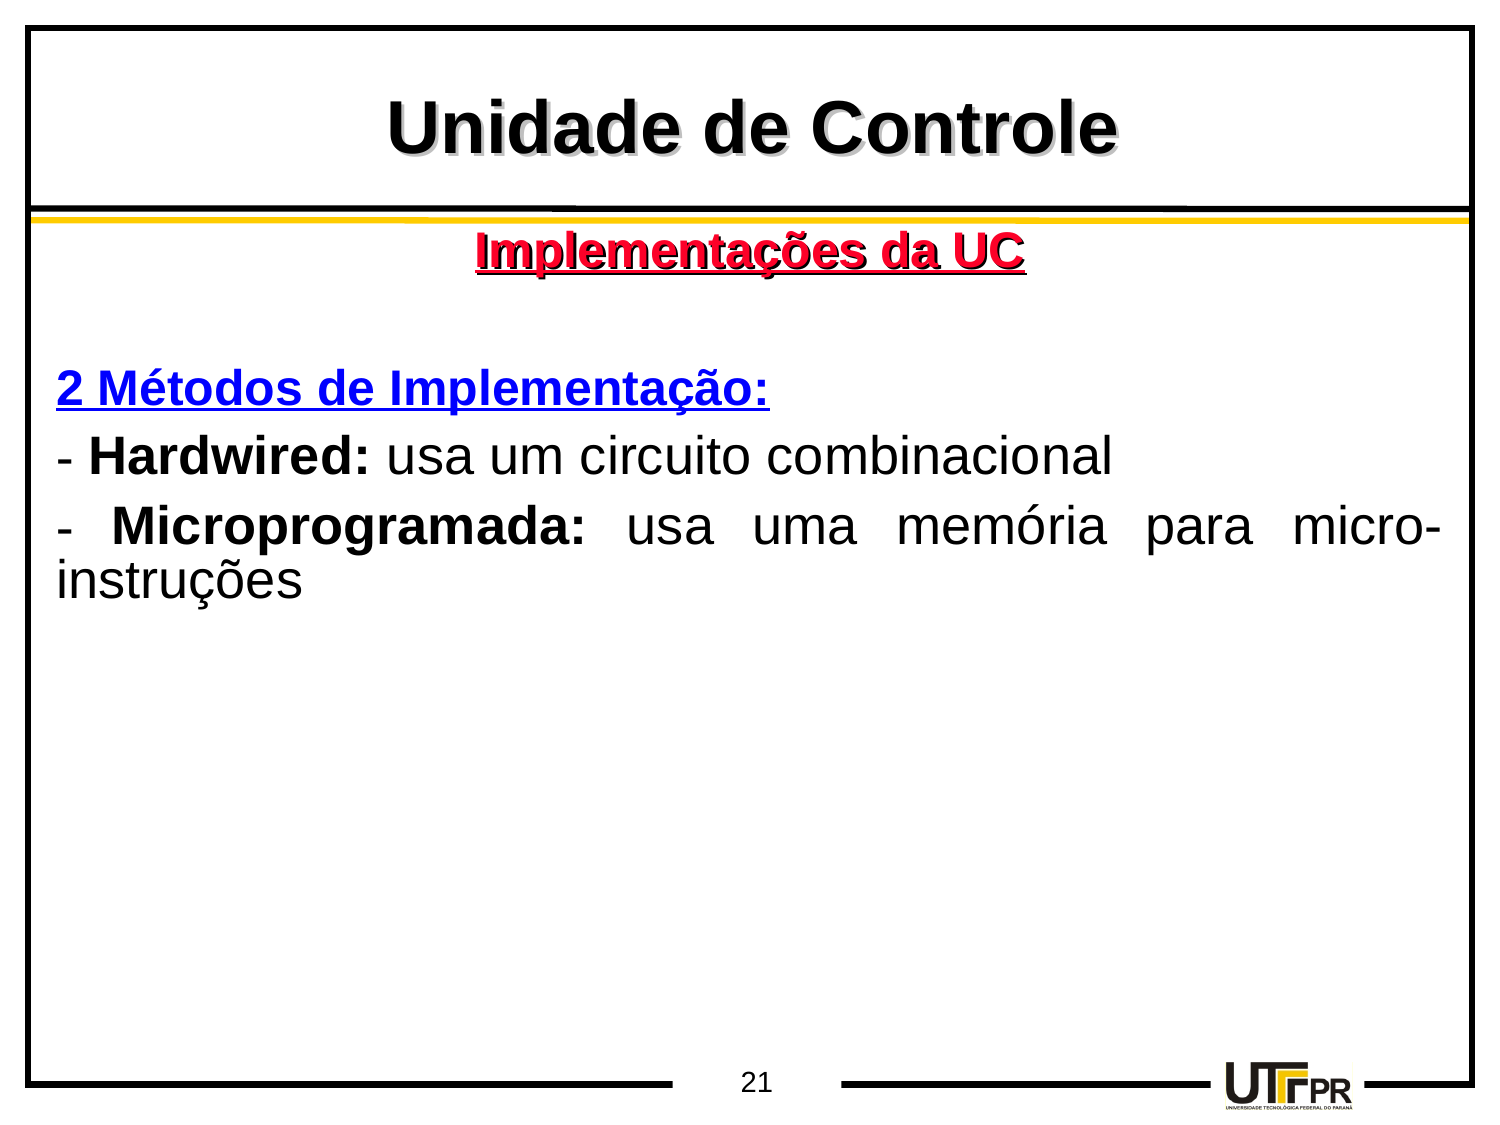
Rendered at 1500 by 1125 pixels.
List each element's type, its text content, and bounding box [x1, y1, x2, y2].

title Unidade de Controle [29, 85, 1477, 180]
list Implementações da UC 2 Métodos de Implementação: Hardwired: usa um circuito combinacional Microprogramada: usa uma memória para micro-instruções [41, 220, 1459, 988]
picture [1225, 1062, 1353, 1110]
